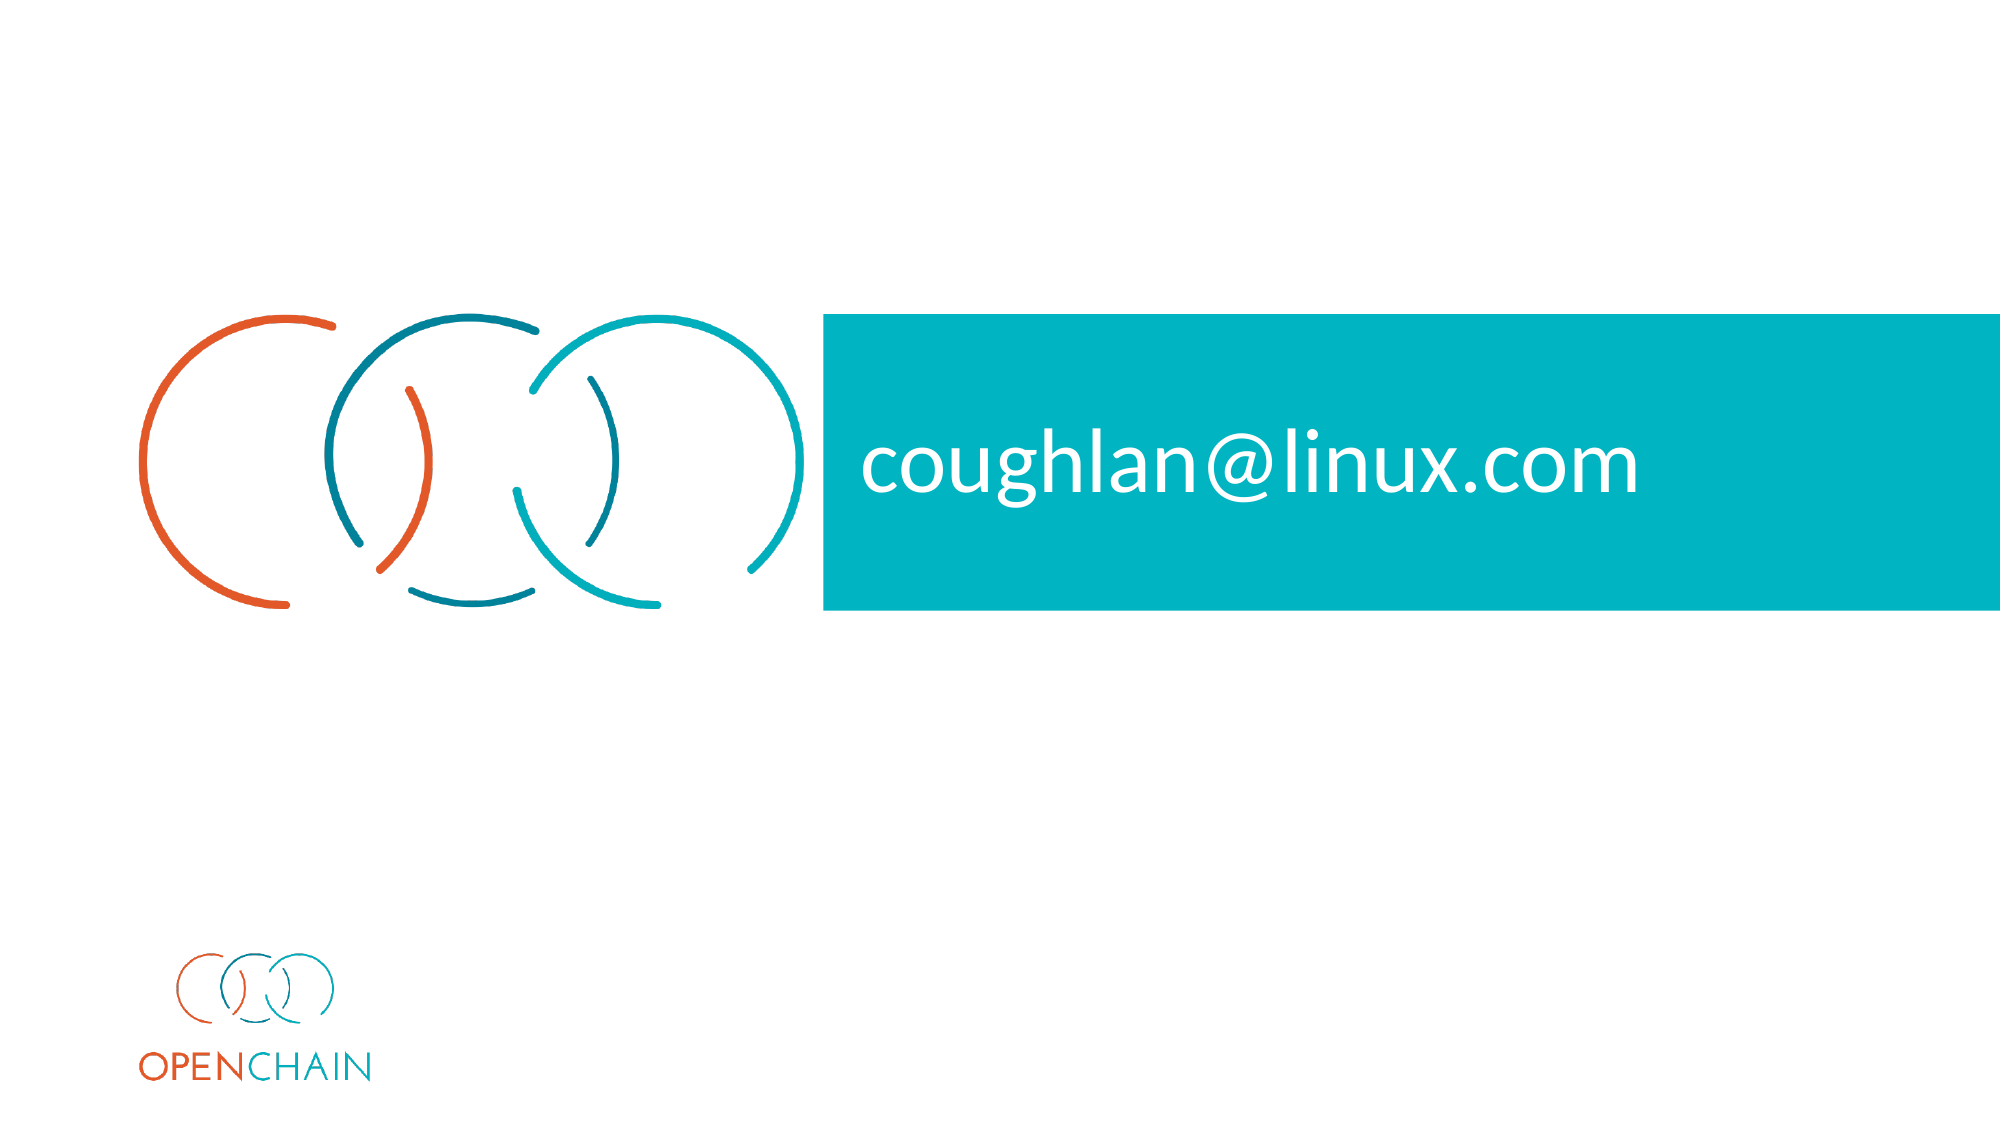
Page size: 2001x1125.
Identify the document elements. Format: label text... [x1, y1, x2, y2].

title coughlan@linux.com [845, 314, 2000, 611]
picture [137, 951, 372, 1082]
picture [137, 313, 806, 611]
